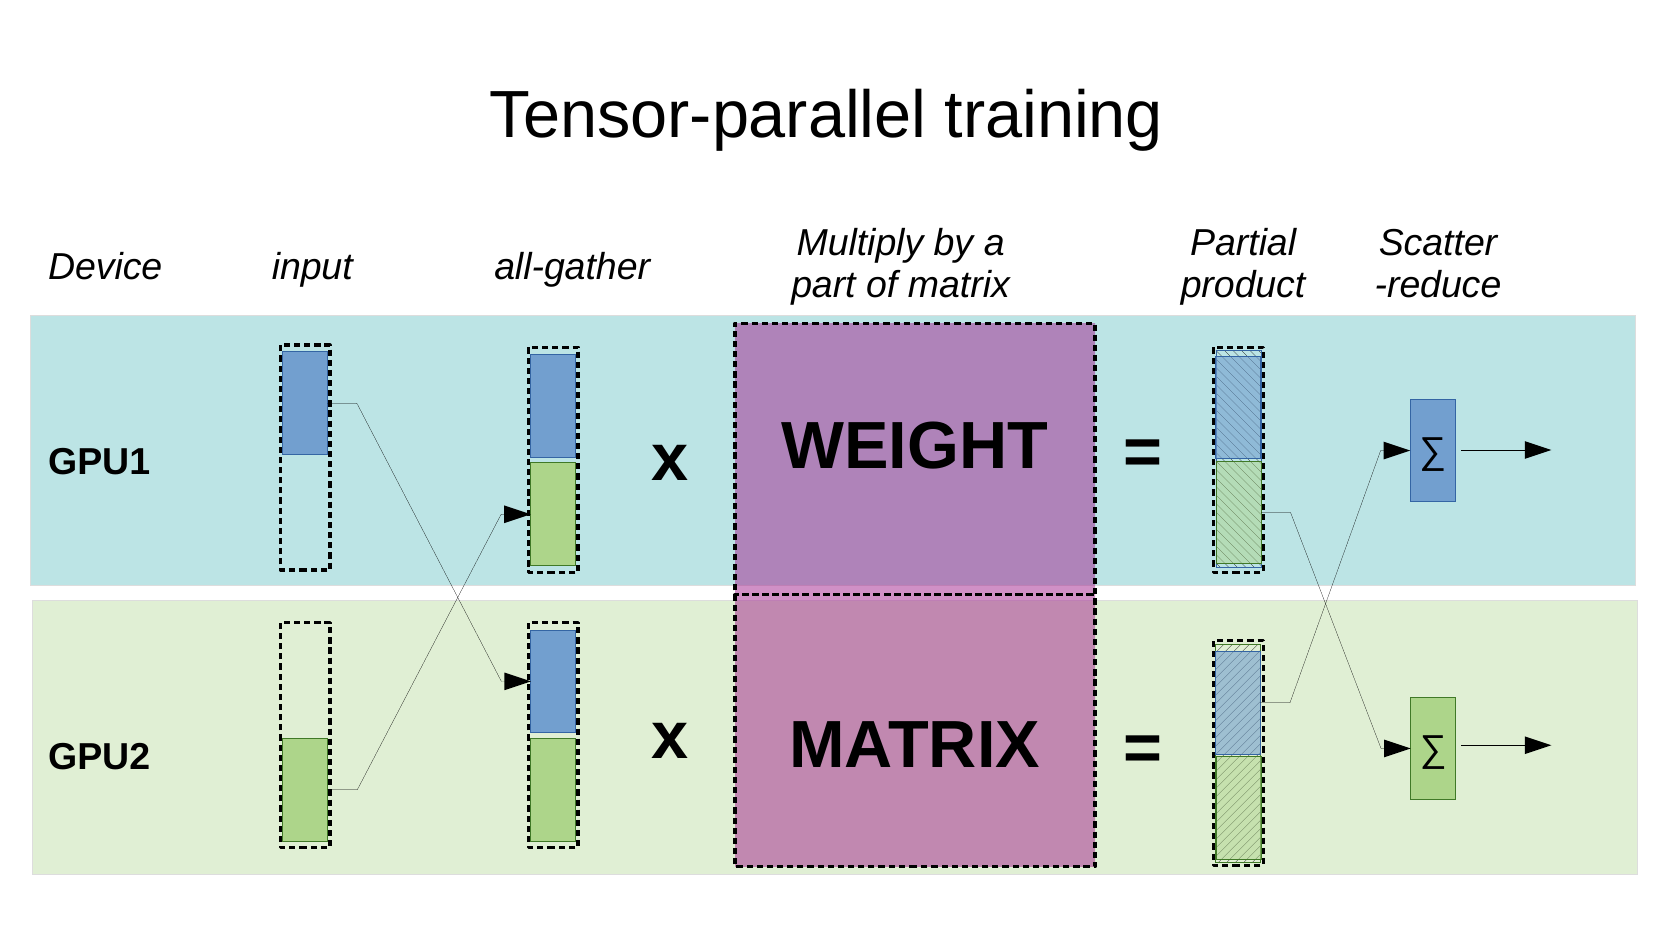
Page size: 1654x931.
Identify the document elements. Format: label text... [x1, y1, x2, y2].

text_box ∑ [1410, 697, 1456, 800]
text_box GPU1 [33, 432, 226, 490]
text_box [30, 315, 1636, 586]
title Tensor-parallel training [82, 37, 1571, 193]
text_box GPU2 [33, 728, 226, 785]
text_box x [636, 690, 729, 780]
text_box Scatter -reduce [1267, 214, 1609, 314]
text_box all-gather [476, 237, 669, 295]
text_box Partial product [1072, 214, 1267, 314]
text_box Multiply by a part of matrix [730, 214, 1071, 314]
text_box WEIGHT MATRIX [735, 595, 1096, 867]
text_box input [216, 237, 409, 295]
text_box x [636, 412, 729, 503]
text_box = [1108, 406, 1202, 497]
text_box [32, 600, 1638, 875]
text_box ∑ [1410, 399, 1456, 502]
text_box Device [33, 237, 216, 295]
text_box = [1108, 702, 1202, 792]
text_box WEIGHT MATRIX [735, 323, 1096, 594]
